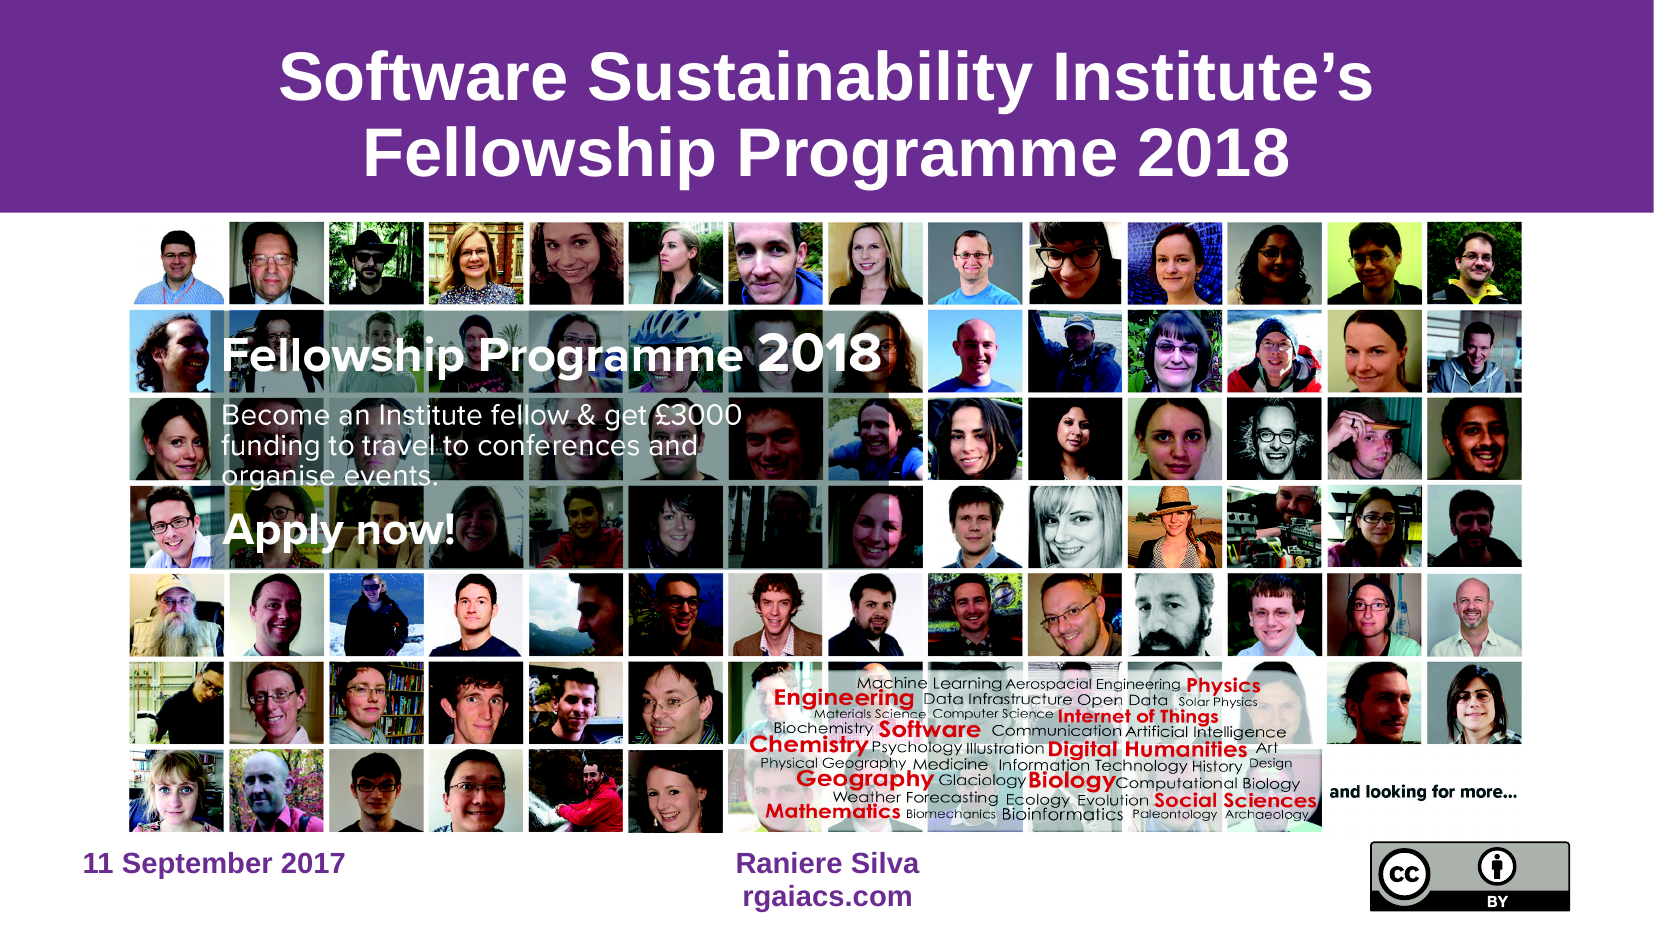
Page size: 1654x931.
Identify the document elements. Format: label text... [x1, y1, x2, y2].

picture [124, 217, 1529, 839]
title Software Sustainability Institute’s Fellowship Programme 2018 [82, 37, 1571, 193]
